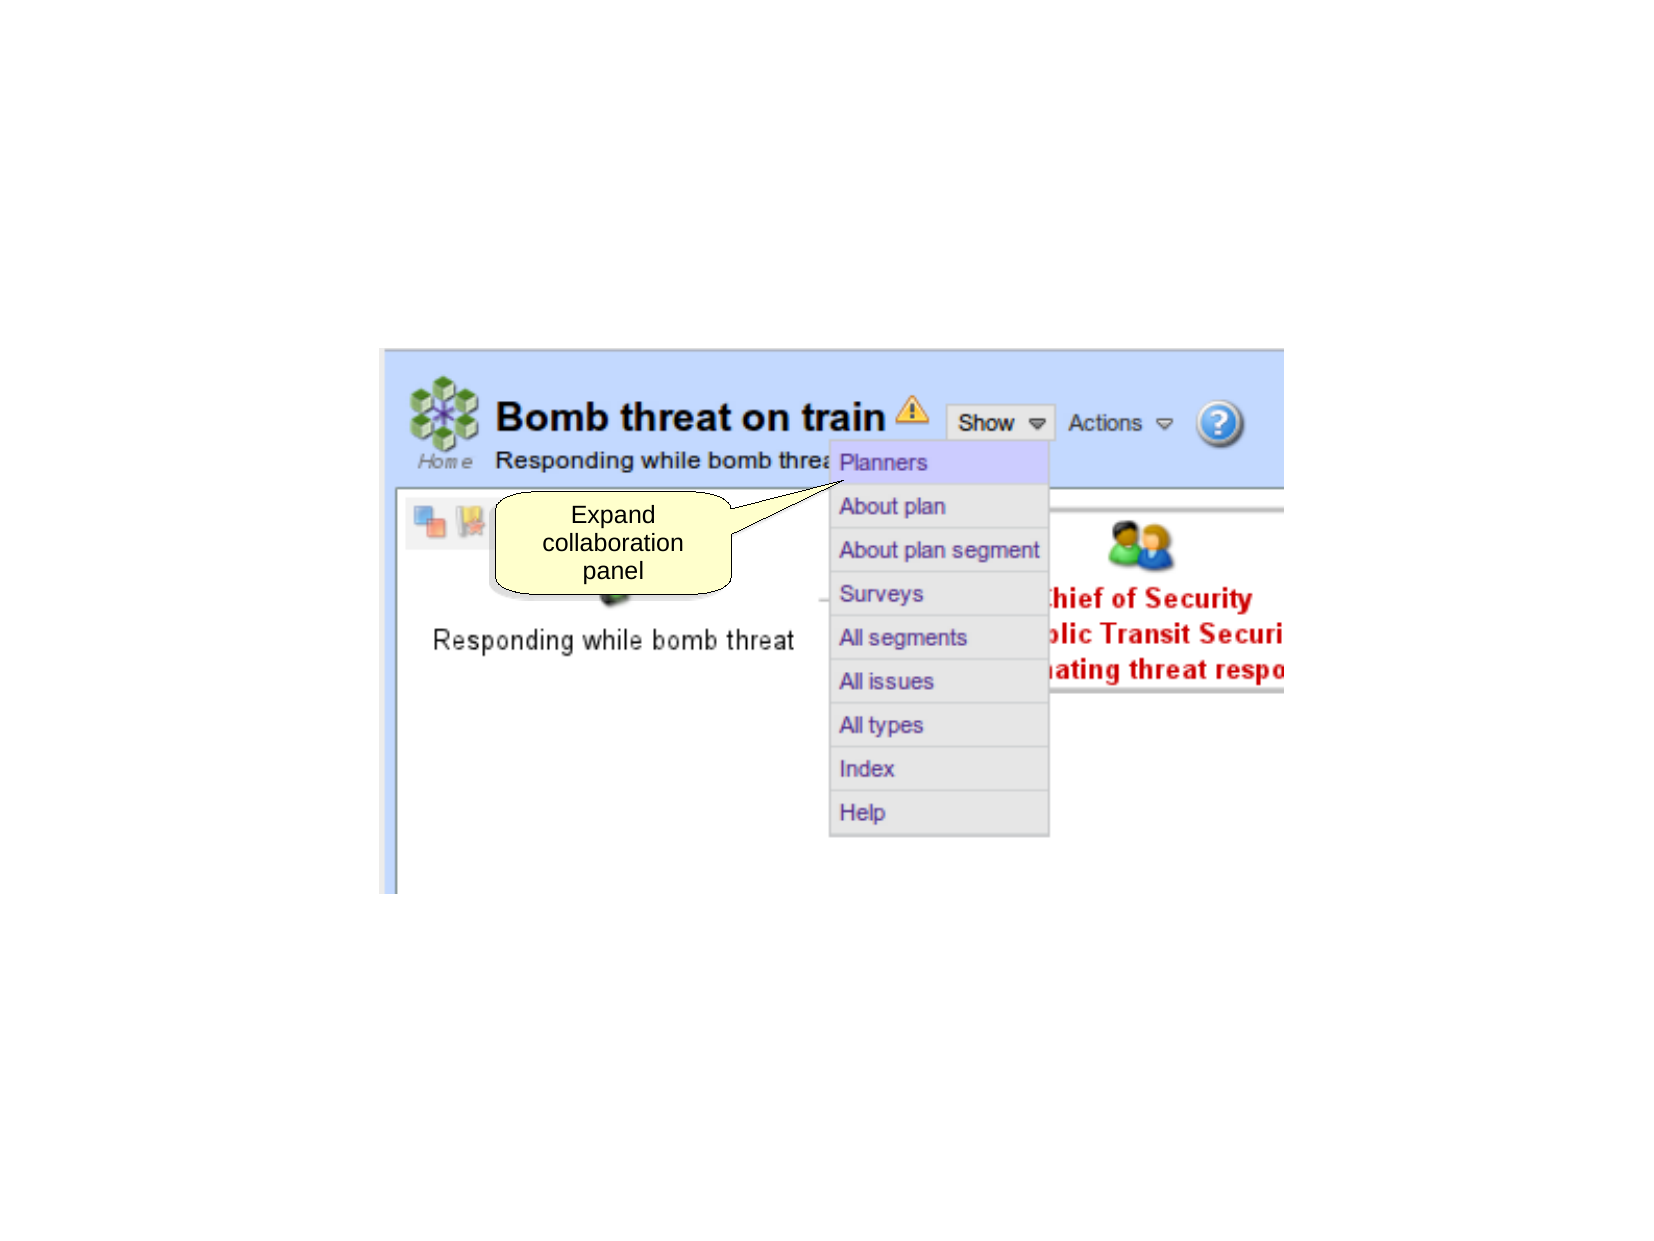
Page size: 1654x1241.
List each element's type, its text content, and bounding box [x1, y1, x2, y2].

picture [379, 348, 1284, 894]
text_box Expand collaboration panel [495, 480, 844, 595]
